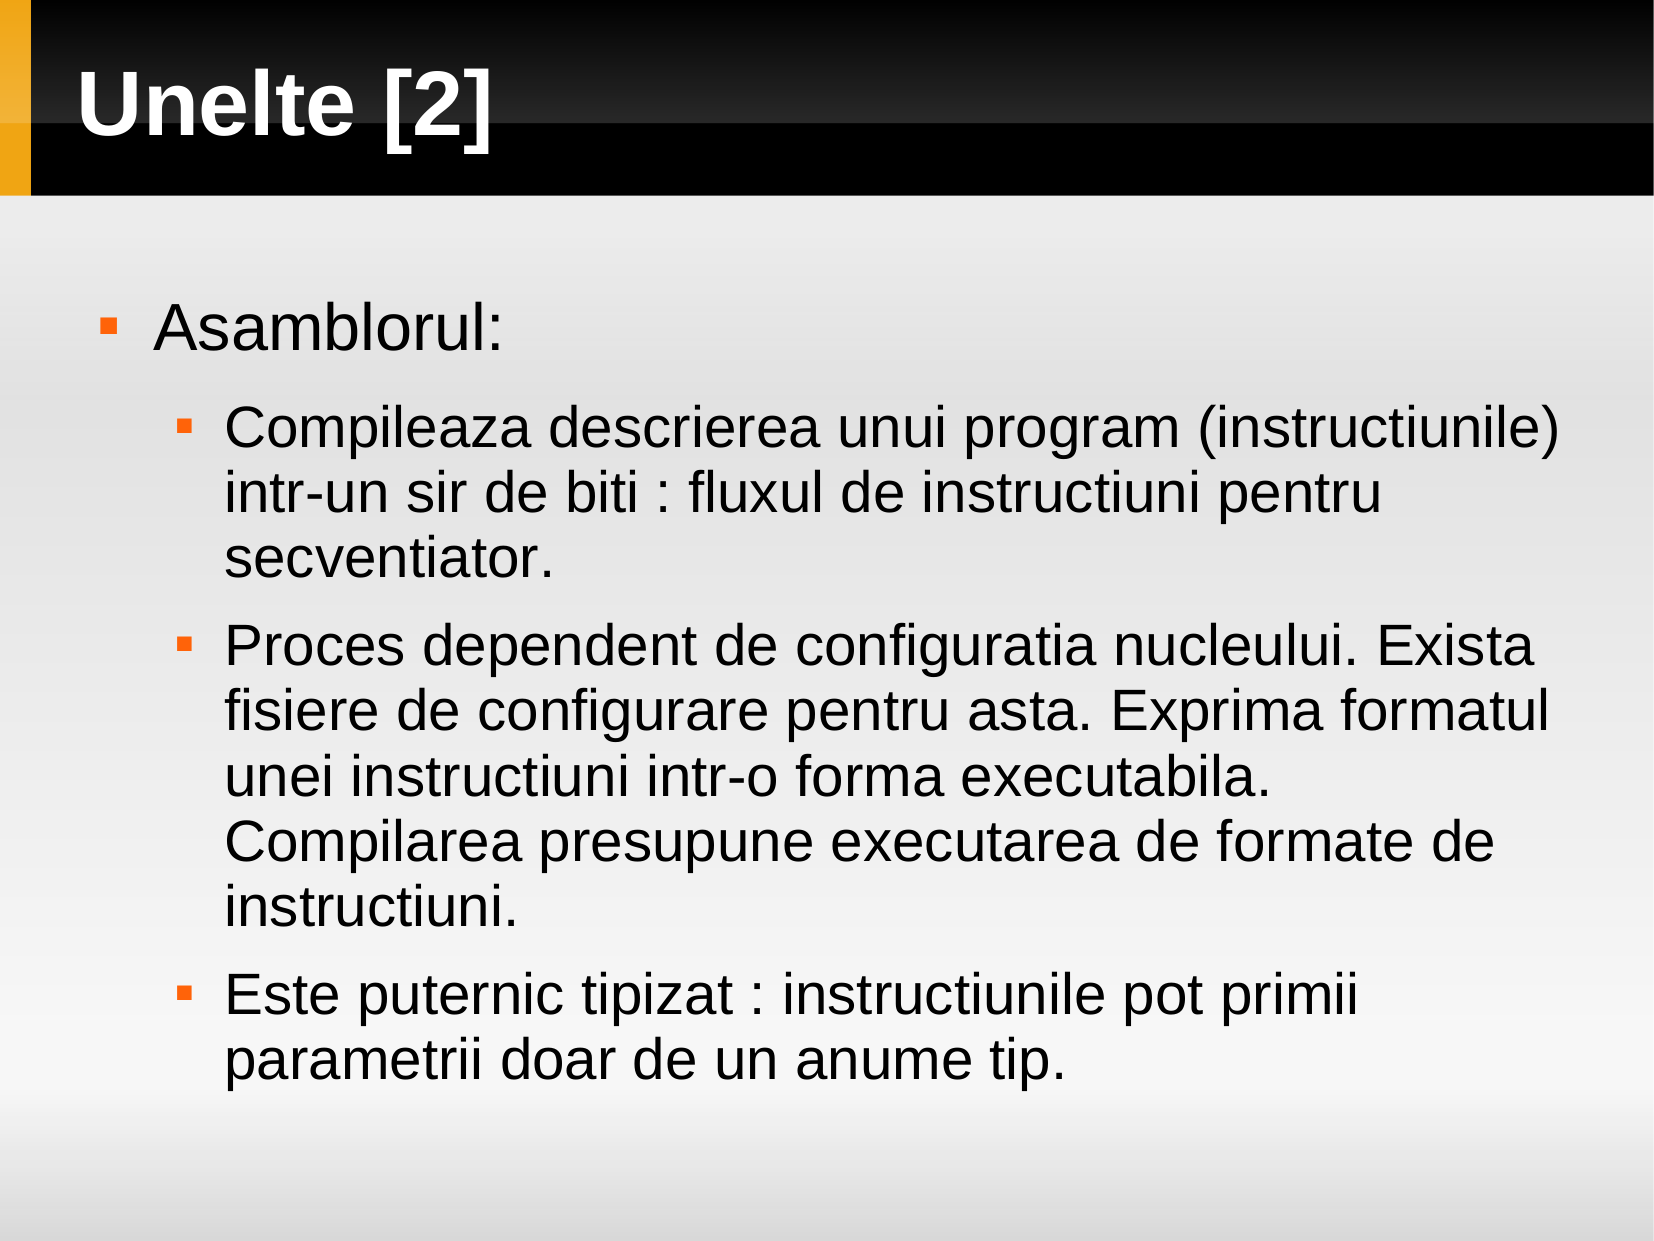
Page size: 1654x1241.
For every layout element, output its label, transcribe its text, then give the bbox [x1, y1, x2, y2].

picture [0, 0, 1654, 1241]
title Unelte [2] [76, 7, 1565, 200]
list Asamblorul: Compileaza descrierea unui program (instructiunile) intr-un sir de biti : fluxul de instructiuni pentru secventiator. Proces dependent de configuratia nucleului. Exista fisiere de configurare pentru asta. Exprima formatul unei instructiuni intr-o forma executabila. Compilarea presupune executarea de formate de instructiuni. Este puternic tipizat : instructiunile pot primii parametrii doar de un anume tip. [82, 290, 1571, 1094]
